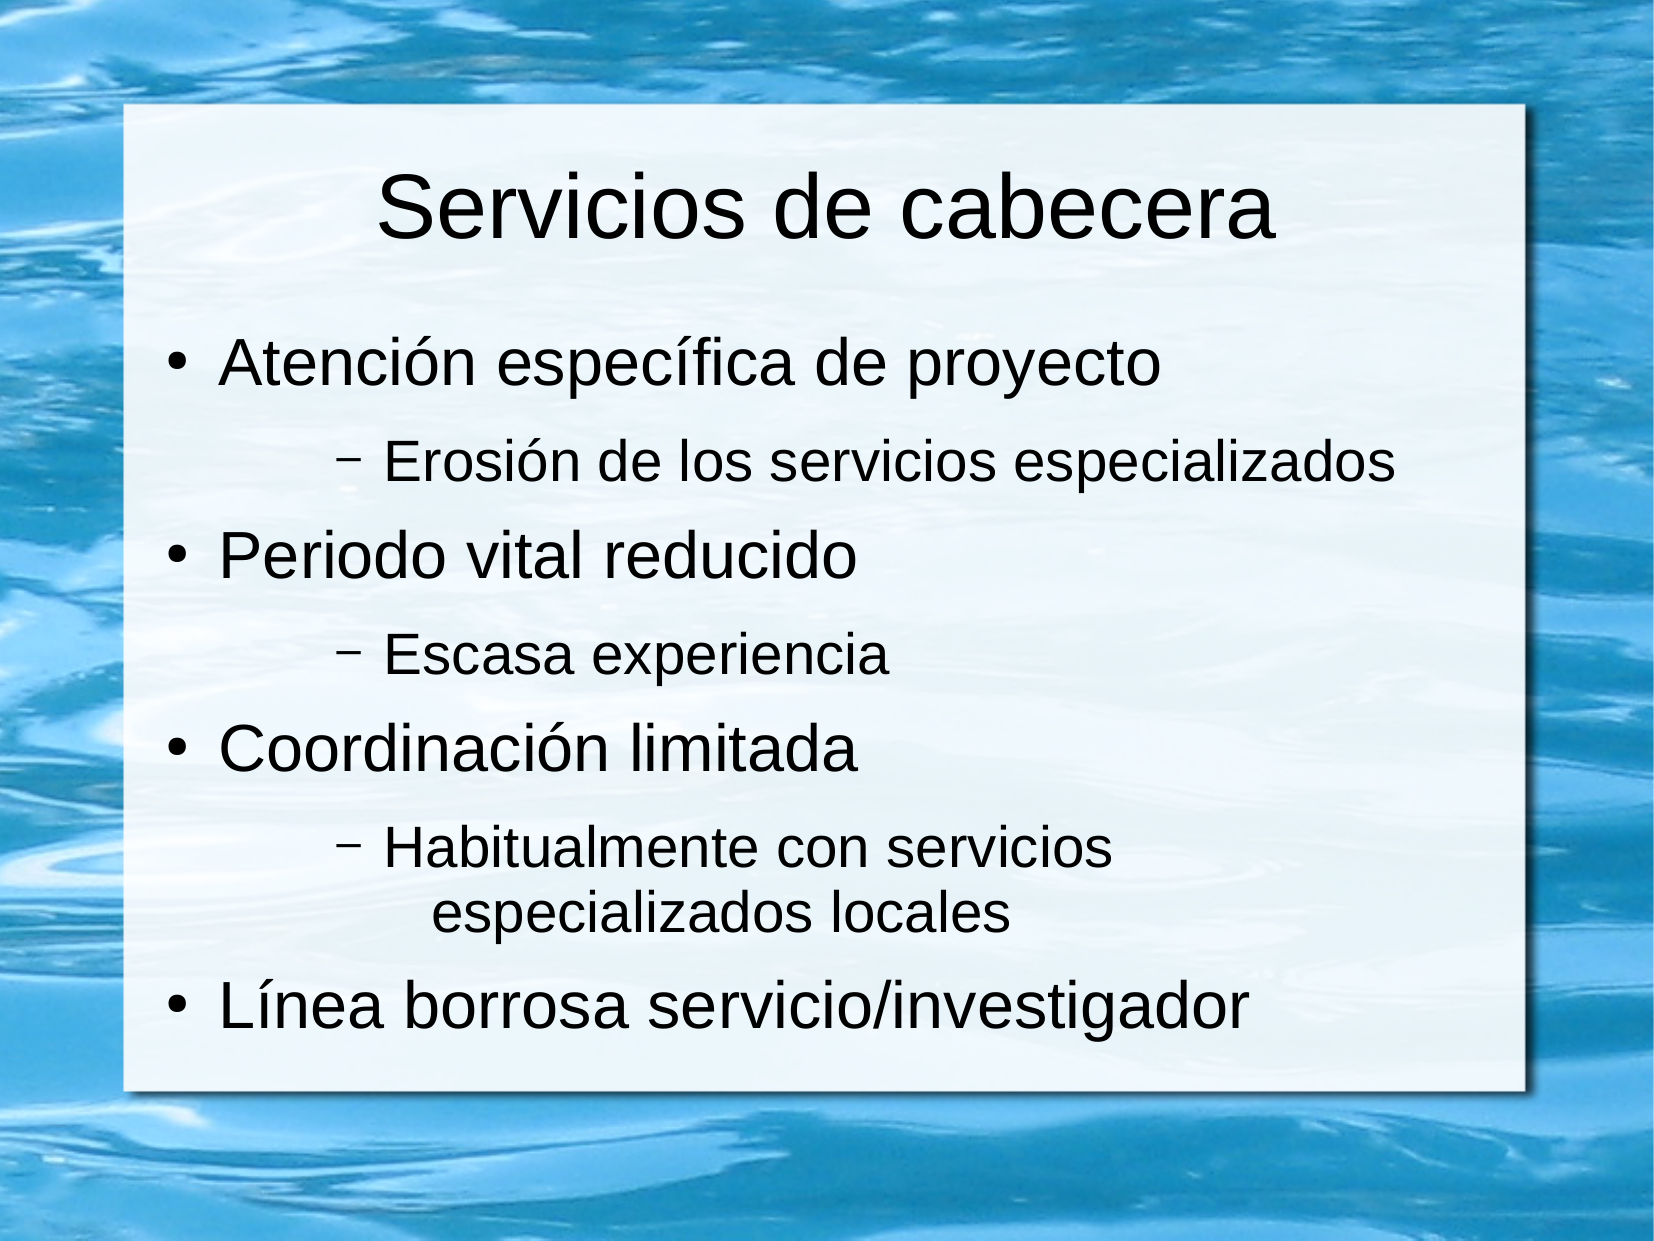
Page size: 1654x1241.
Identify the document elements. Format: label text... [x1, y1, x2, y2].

list Atención específica de proyecto Erosión de los servicios especializados Periodo vital reducido Escasa experiencia Coordinación limitada Habitualmente con servicios especializados locales Línea borrosa servicio/investigador [147, 324, 1506, 1129]
picture [0, 0, 1654, 1241]
title Servicios de cabecera [147, 125, 1506, 288]
